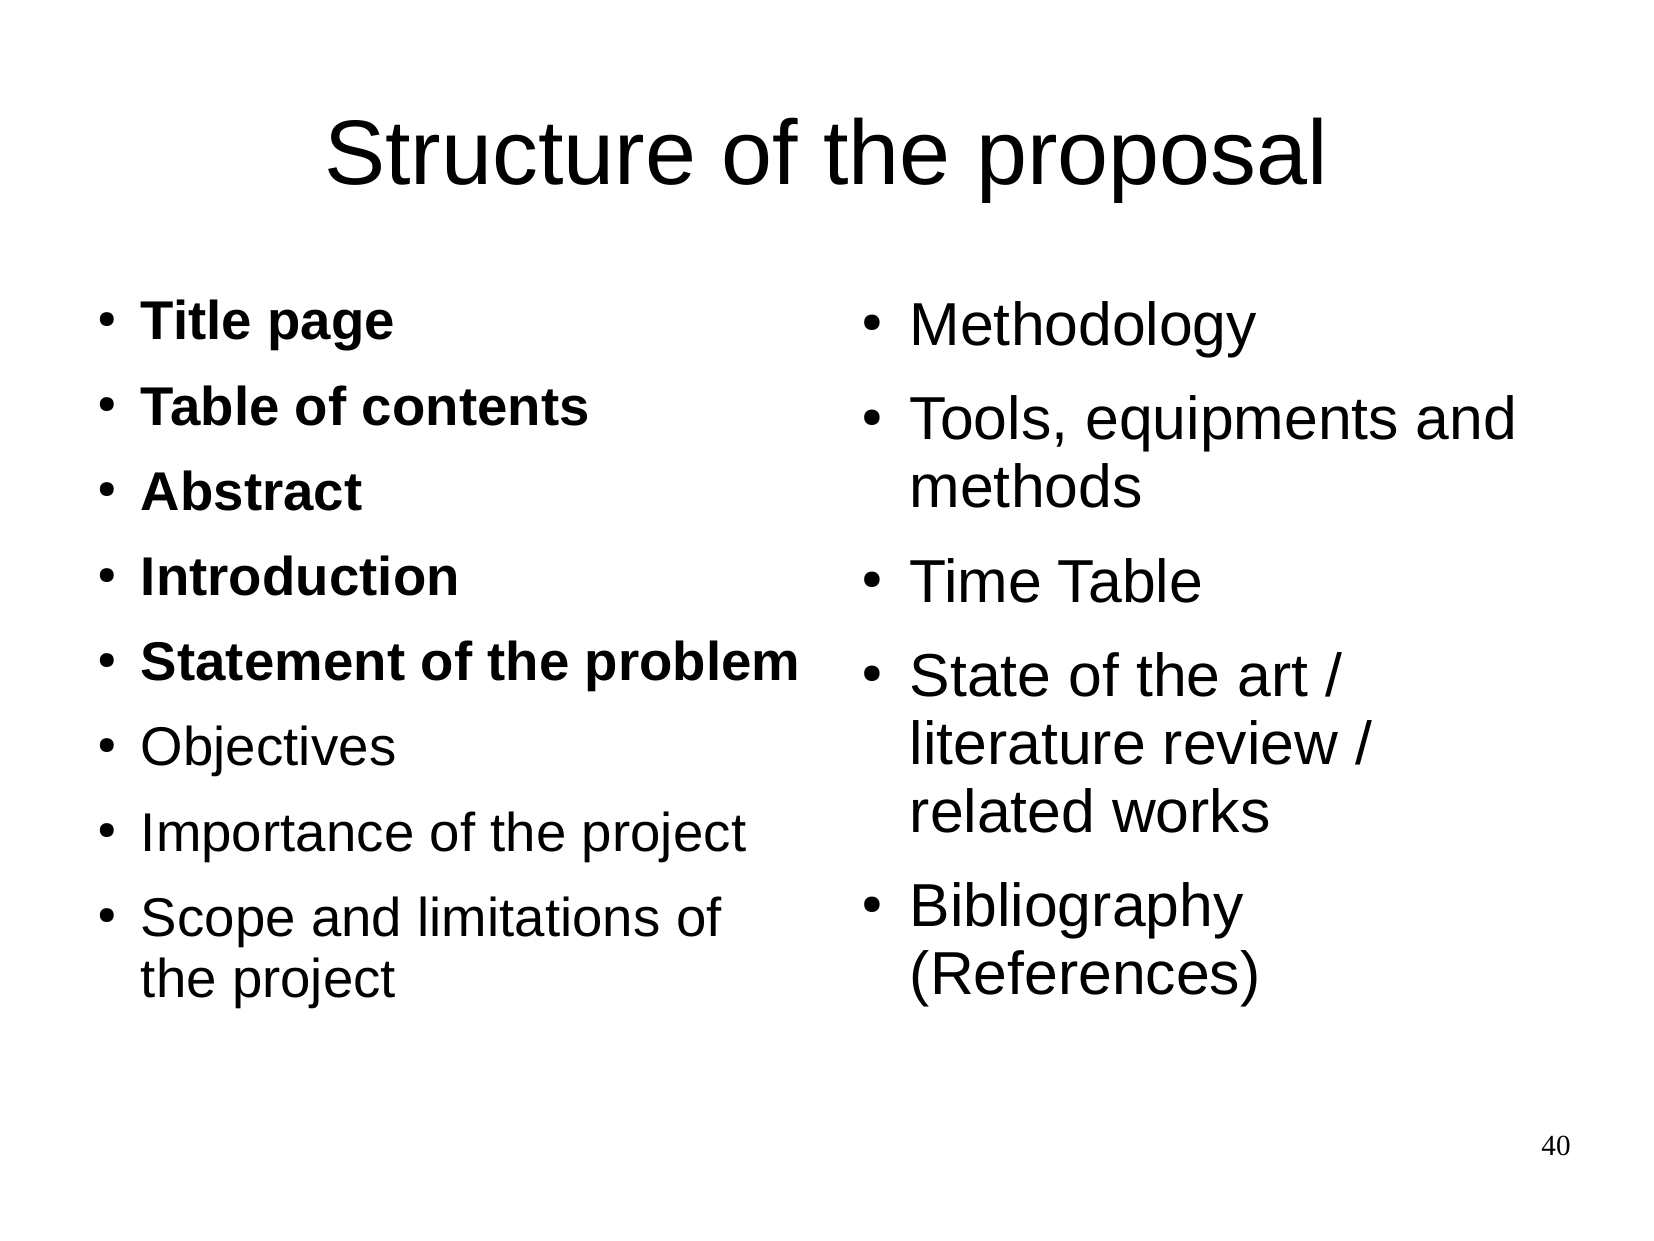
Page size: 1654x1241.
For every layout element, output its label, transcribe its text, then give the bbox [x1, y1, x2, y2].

list Title page Table of contents Abstract Introduction Statement of the problem Objectives Importance of the project Scope and limitations of the project [82, 290, 809, 1010]
list Methodology Tools, equipments and methods Time Table State of the art / literature review / related works Bibliography (References) [845, 290, 1572, 1010]
title Structure of the proposal [82, 49, 1571, 257]
